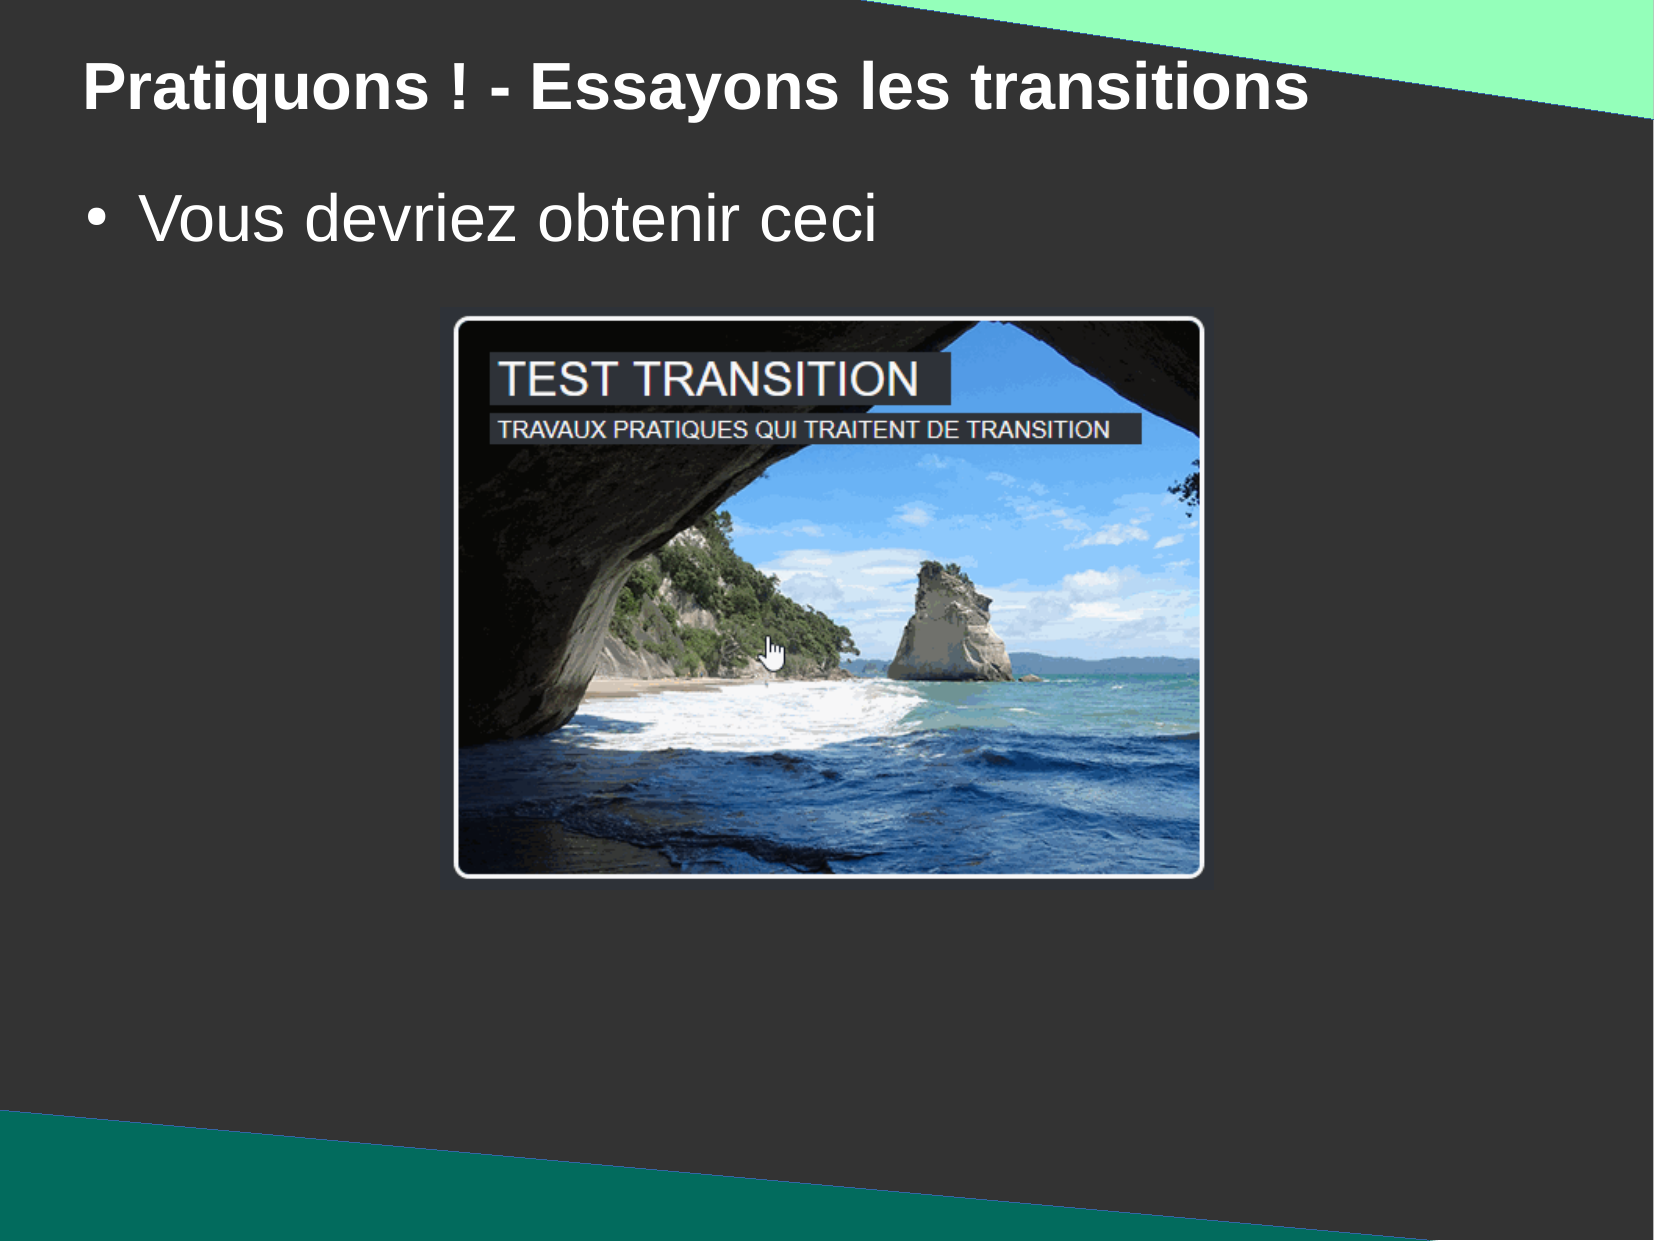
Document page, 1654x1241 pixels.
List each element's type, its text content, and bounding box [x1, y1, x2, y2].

title Pratiquons ! - Essayons les transitions [82, 49, 1630, 199]
list Vous devriez obtenir ceci [67, 180, 1607, 378]
picture [440, 307, 1214, 890]
text_box [861, 0, 1654, 120]
